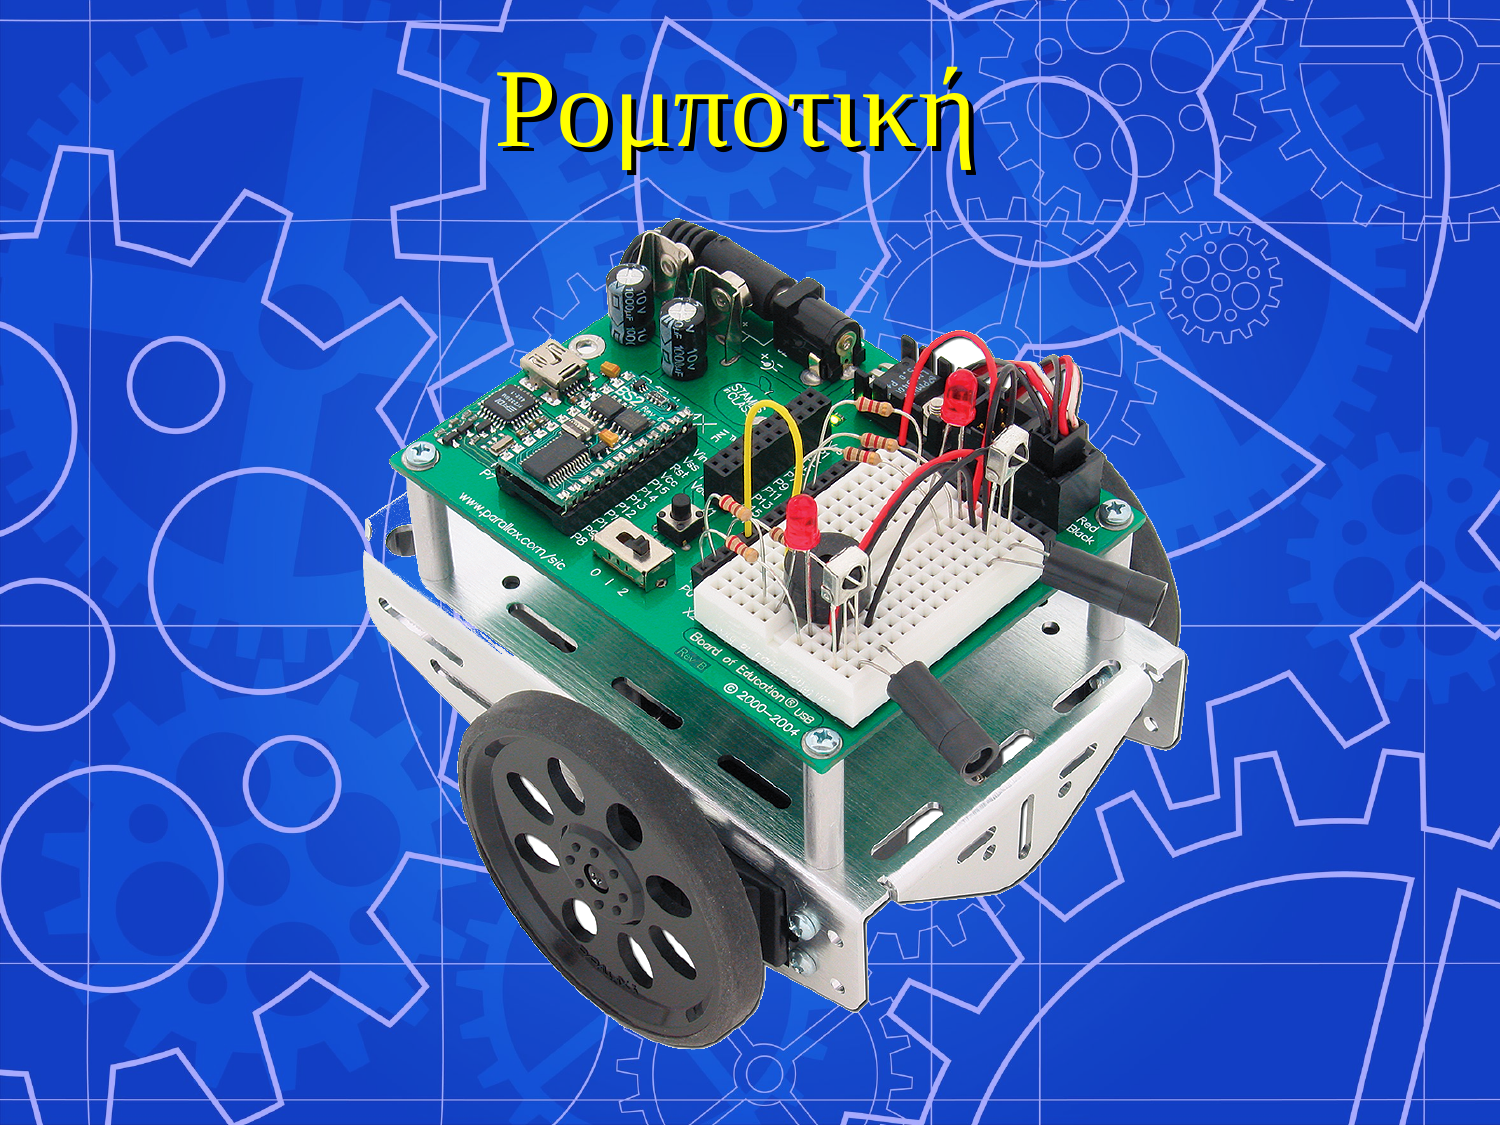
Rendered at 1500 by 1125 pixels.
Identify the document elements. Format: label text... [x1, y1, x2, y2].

text_box Ρομποτική [106, 26, 1366, 178]
picture [307, 165, 1241, 1099]
